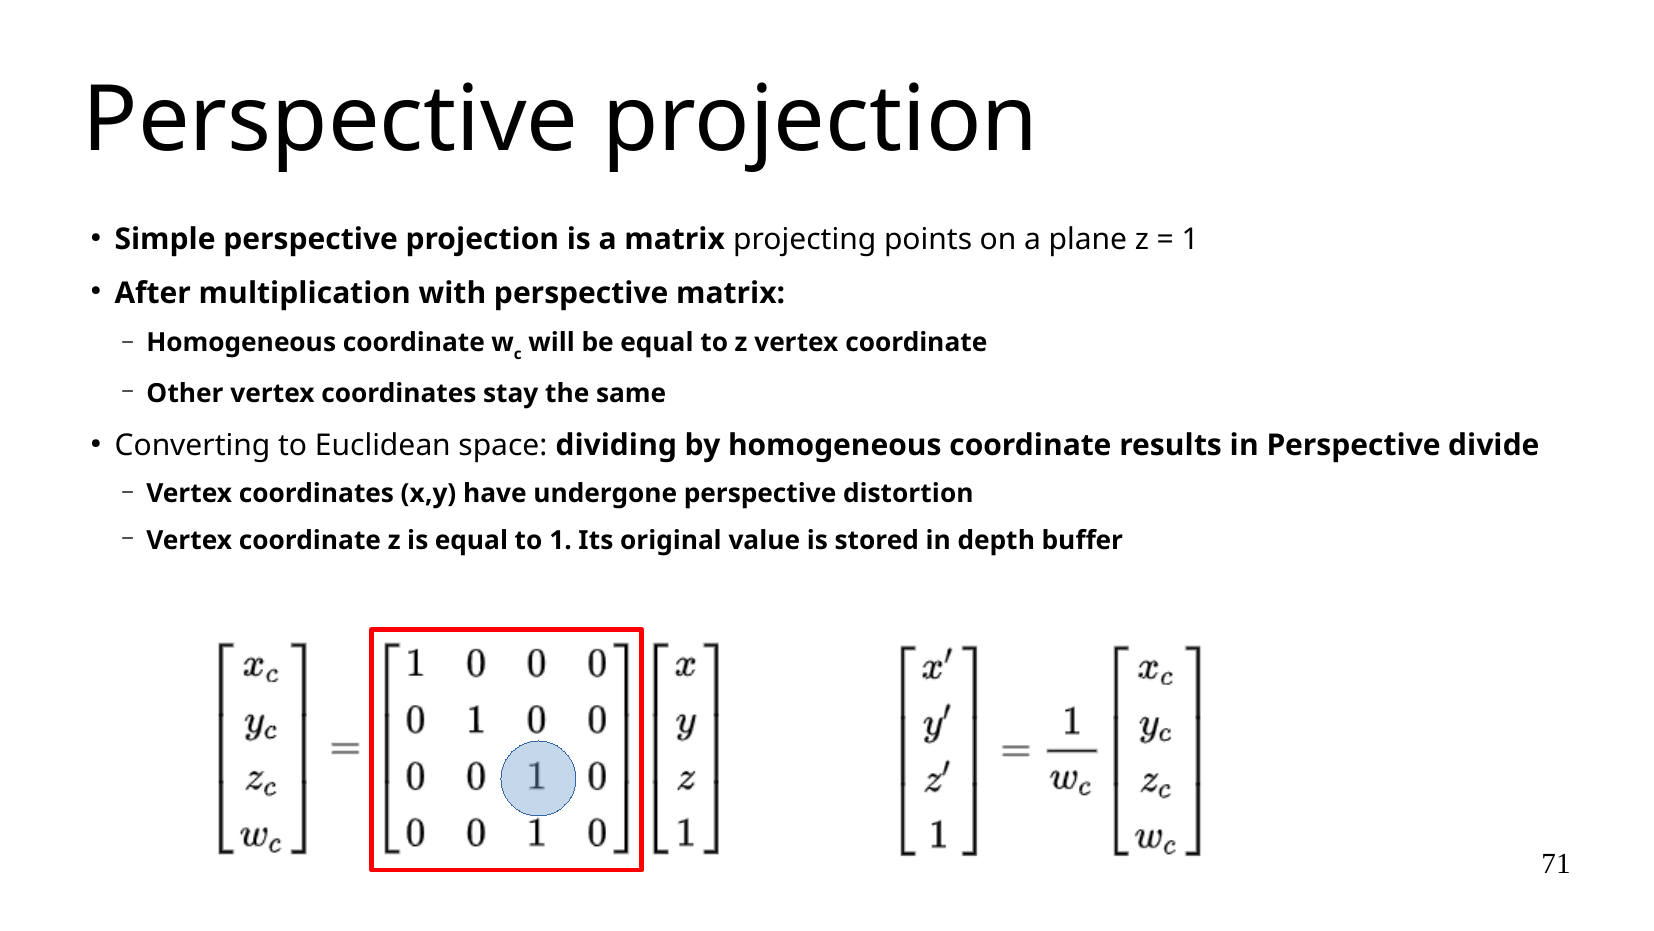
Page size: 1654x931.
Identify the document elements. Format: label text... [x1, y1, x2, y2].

picture [642, 629, 736, 871]
title Perspective projection [82, 37, 1571, 193]
picture [881, 629, 1216, 867]
text_box [371, 629, 642, 871]
list Simple perspective projection is a matrix projecting points on a plane z = 1 After multiplication with perspective matrix: Homogeneous coordinate wc will be equal to z vertex coordinate Other vertex coordinates stay the same Converting to Euclidean space: dividing by homogeneous coordinate results in Perspective divide Vertex coordinates (x,y) have undergone perspective distortion Vertex coordinate z is equal to 1. Its original value is stored in depth buffer [82, 217, 1571, 601]
picture [205, 629, 371, 871]
